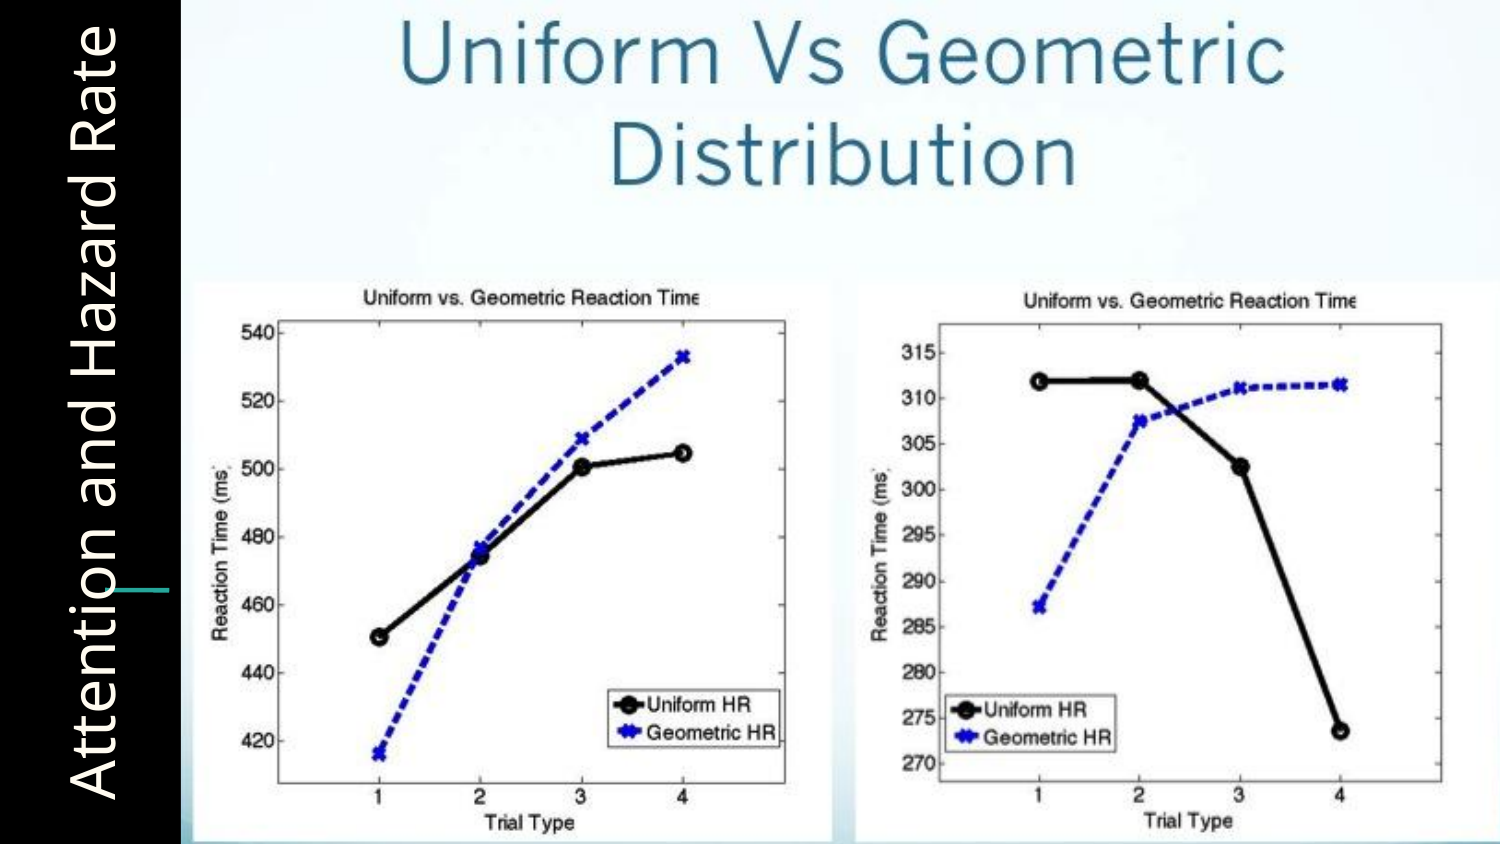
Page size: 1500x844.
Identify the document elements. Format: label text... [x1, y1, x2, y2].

picture [180, 0, 1500, 844]
title Attention and Hazard Rate [16, 0, 144, 816]
